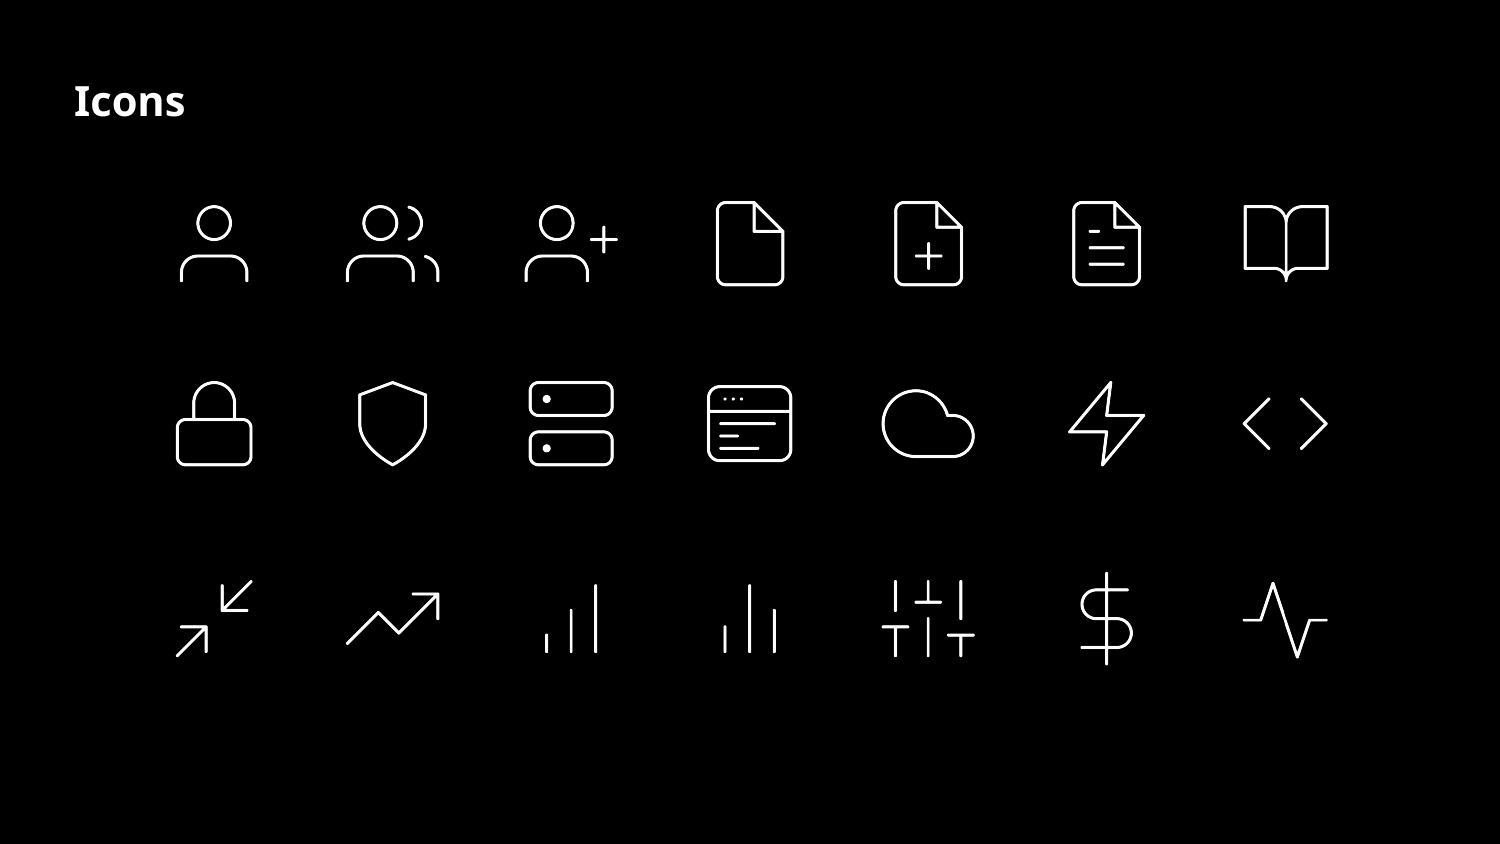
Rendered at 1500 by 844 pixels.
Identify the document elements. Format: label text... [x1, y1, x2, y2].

picture [1236, 571, 1334, 669]
picture [343, 194, 442, 293]
picture [1236, 374, 1334, 473]
picture [879, 374, 977, 473]
picture [343, 569, 442, 668]
picture [343, 374, 442, 473]
picture [1237, 194, 1335, 293]
picture [522, 569, 620, 668]
picture [700, 374, 799, 473]
picture [522, 374, 620, 473]
picture [1057, 194, 1156, 293]
picture [165, 194, 263, 293]
picture [522, 194, 620, 293]
picture [1057, 374, 1156, 473]
picture [879, 194, 978, 293]
picture [165, 374, 263, 473]
picture [1057, 569, 1156, 668]
picture [879, 569, 977, 668]
picture [165, 569, 263, 668]
picture [700, 569, 799, 668]
text_box Icons [74, 75, 310, 126]
picture [701, 194, 799, 293]
